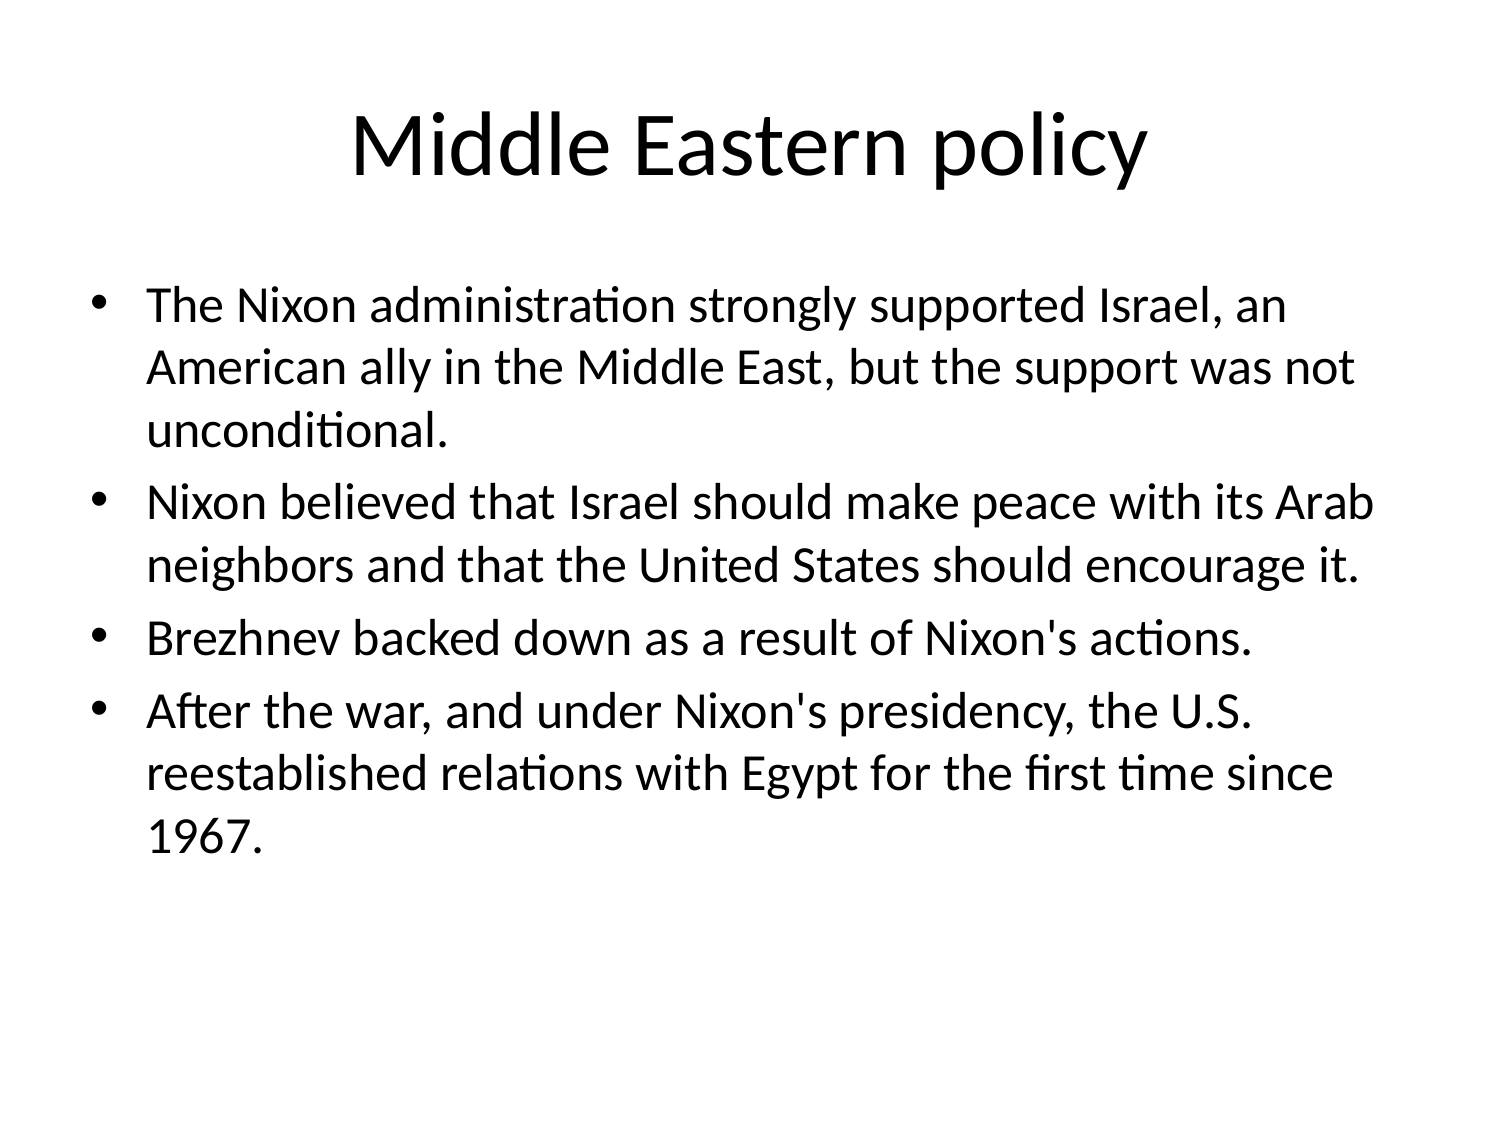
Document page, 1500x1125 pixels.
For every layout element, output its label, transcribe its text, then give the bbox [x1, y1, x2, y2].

title Middle Eastern policy [75, 45, 1425, 233]
list The Nixon administration strongly supported Israel, an American ally in the Middle East, but the support was not unconditional. Nixon believed that Israel should make peace with its Arab neighbors and that the United States should encourage it. Brezhnev backed down as a result of Nixon's actions. After the war, and under Nixon's presidency, the U.S. reestablished relations with Egypt for the first time since 1967. [75, 262, 1425, 1005]
